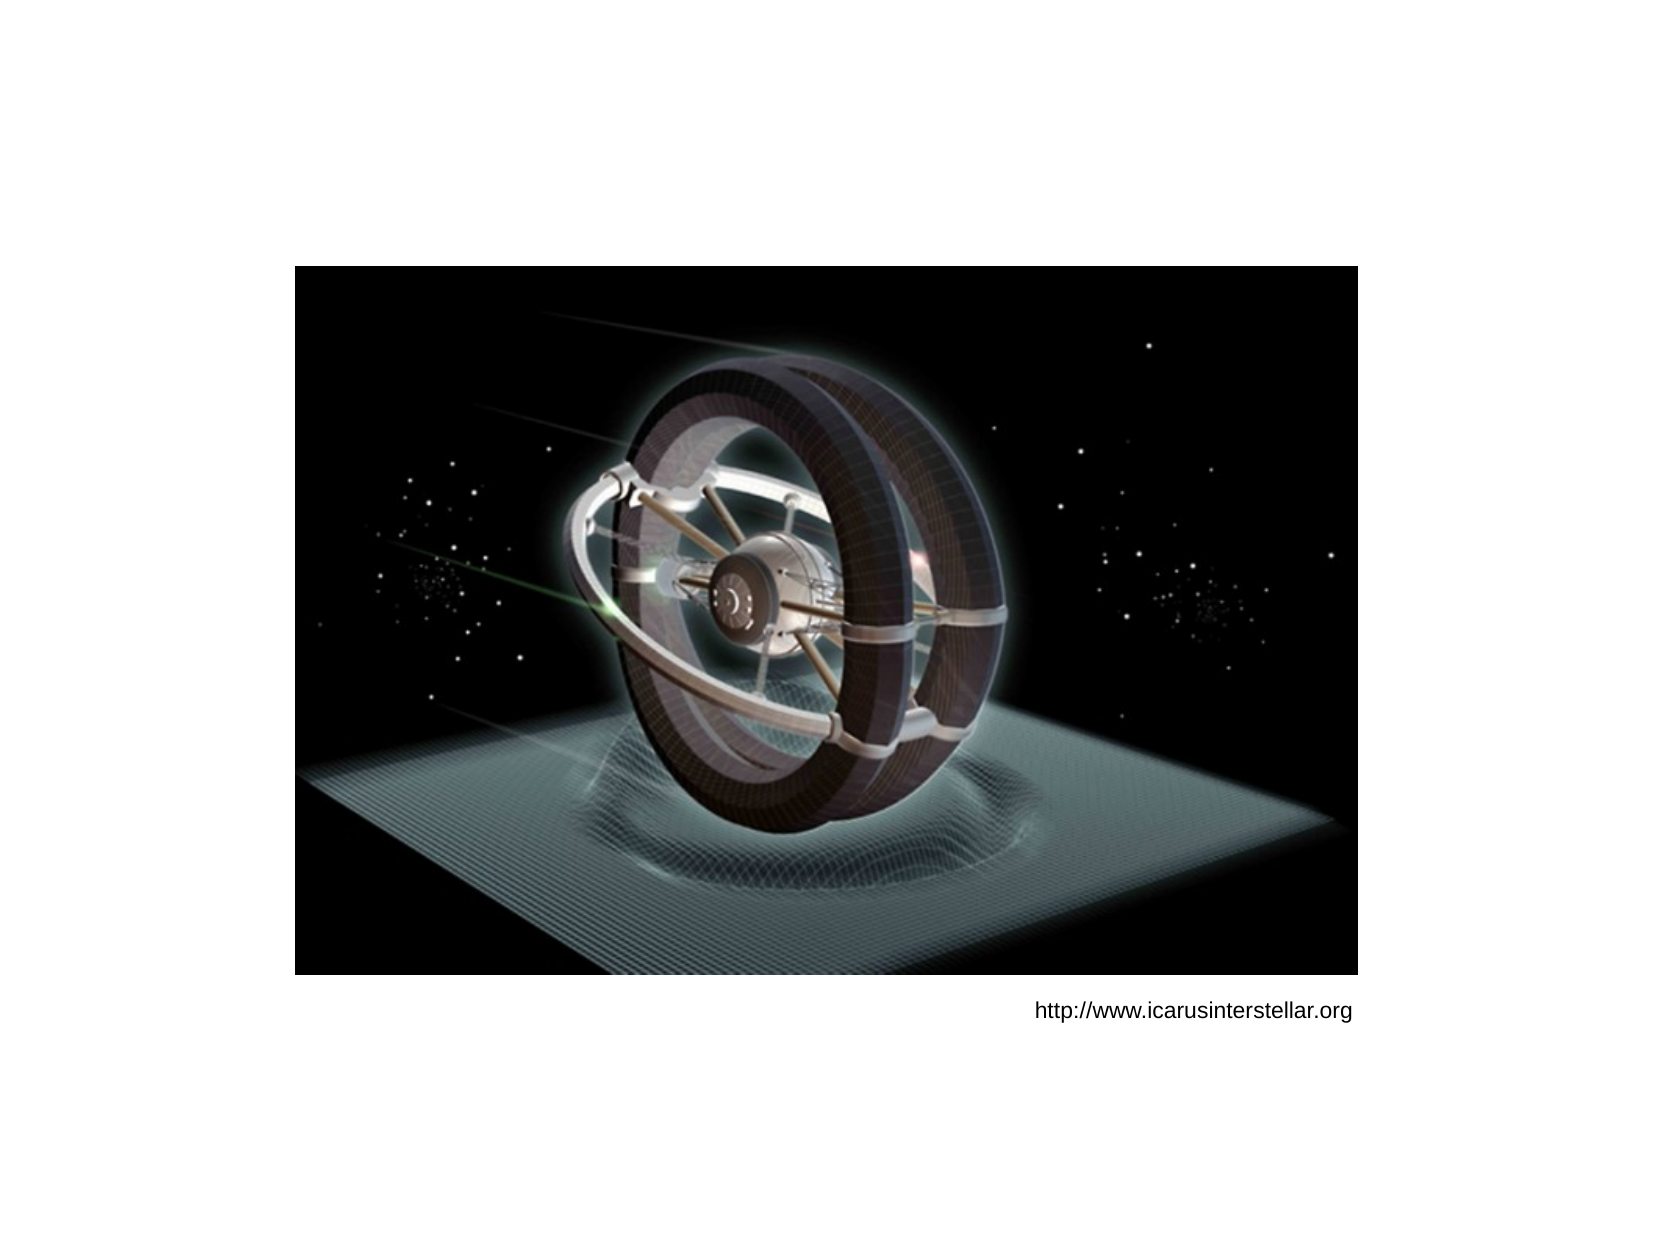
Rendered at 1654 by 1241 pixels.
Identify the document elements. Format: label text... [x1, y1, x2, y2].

text_box http://www.icarusinterstellar.org [1020, 990, 1568, 1047]
picture [295, 266, 1358, 975]
